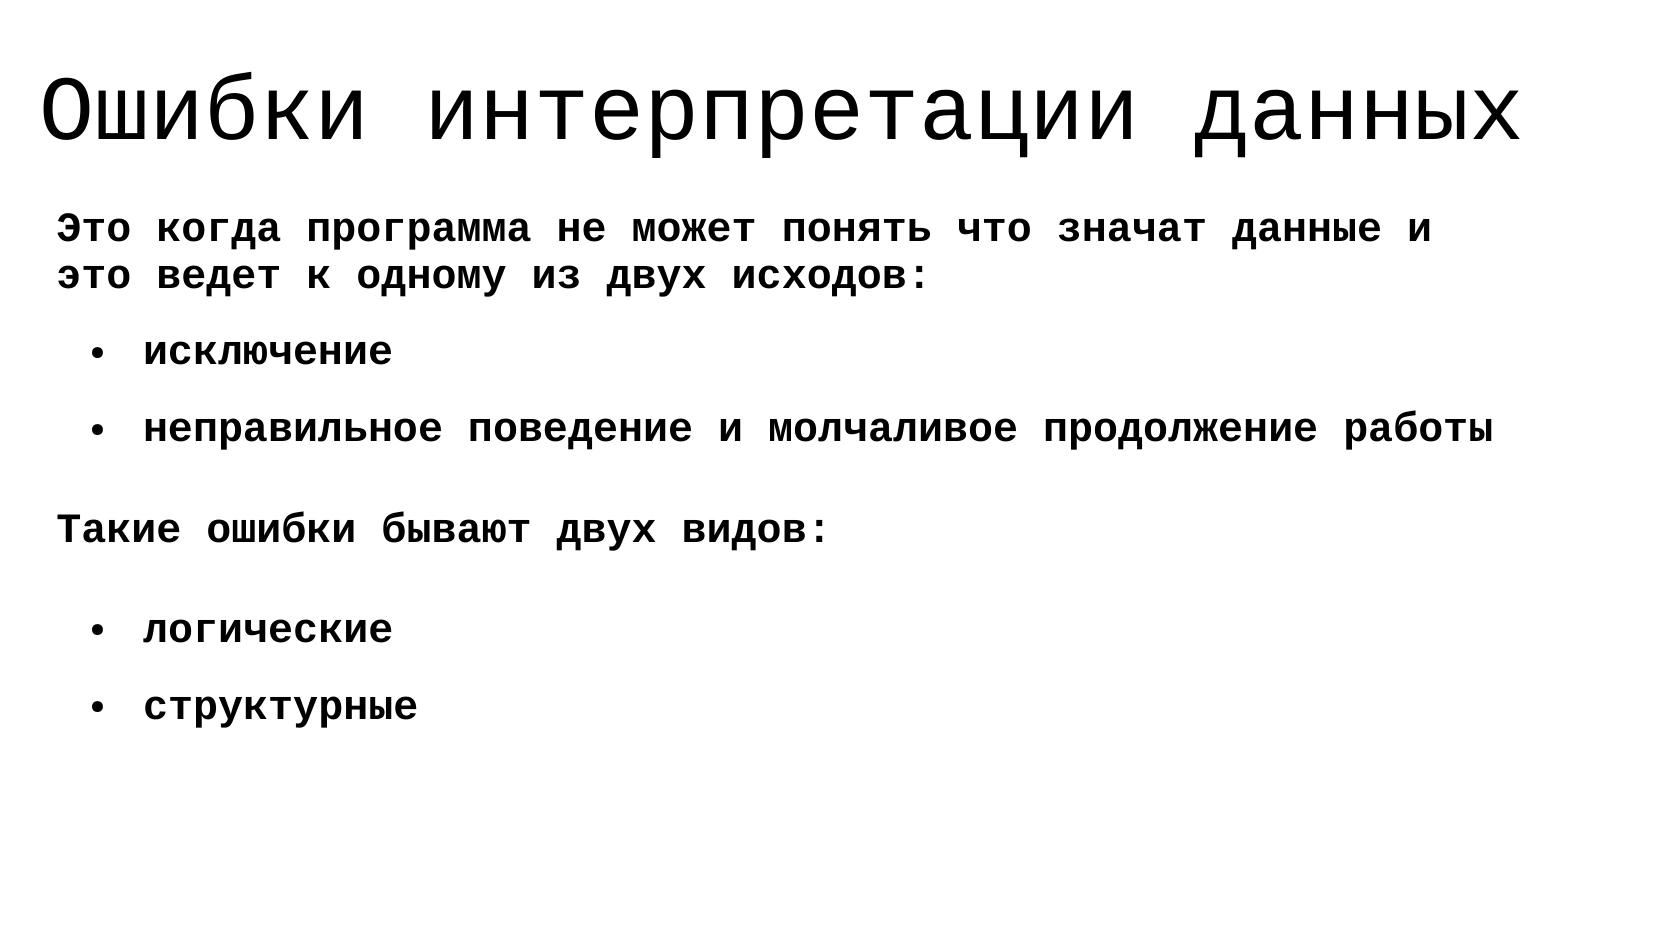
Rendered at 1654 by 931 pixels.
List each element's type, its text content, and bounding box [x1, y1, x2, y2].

title Это когда программа не может понять что значат данные и это ведет к одному из двух исходов: [56, 182, 1514, 325]
list логические структурные [72, 607, 1561, 755]
title Такие ошибки бывают двух видов: [56, 460, 1514, 603]
list исключение неправильное поведение и молчаливое продолжение работы [72, 330, 1561, 478]
title Ошибки интерпретации данных [38, 37, 1527, 193]
